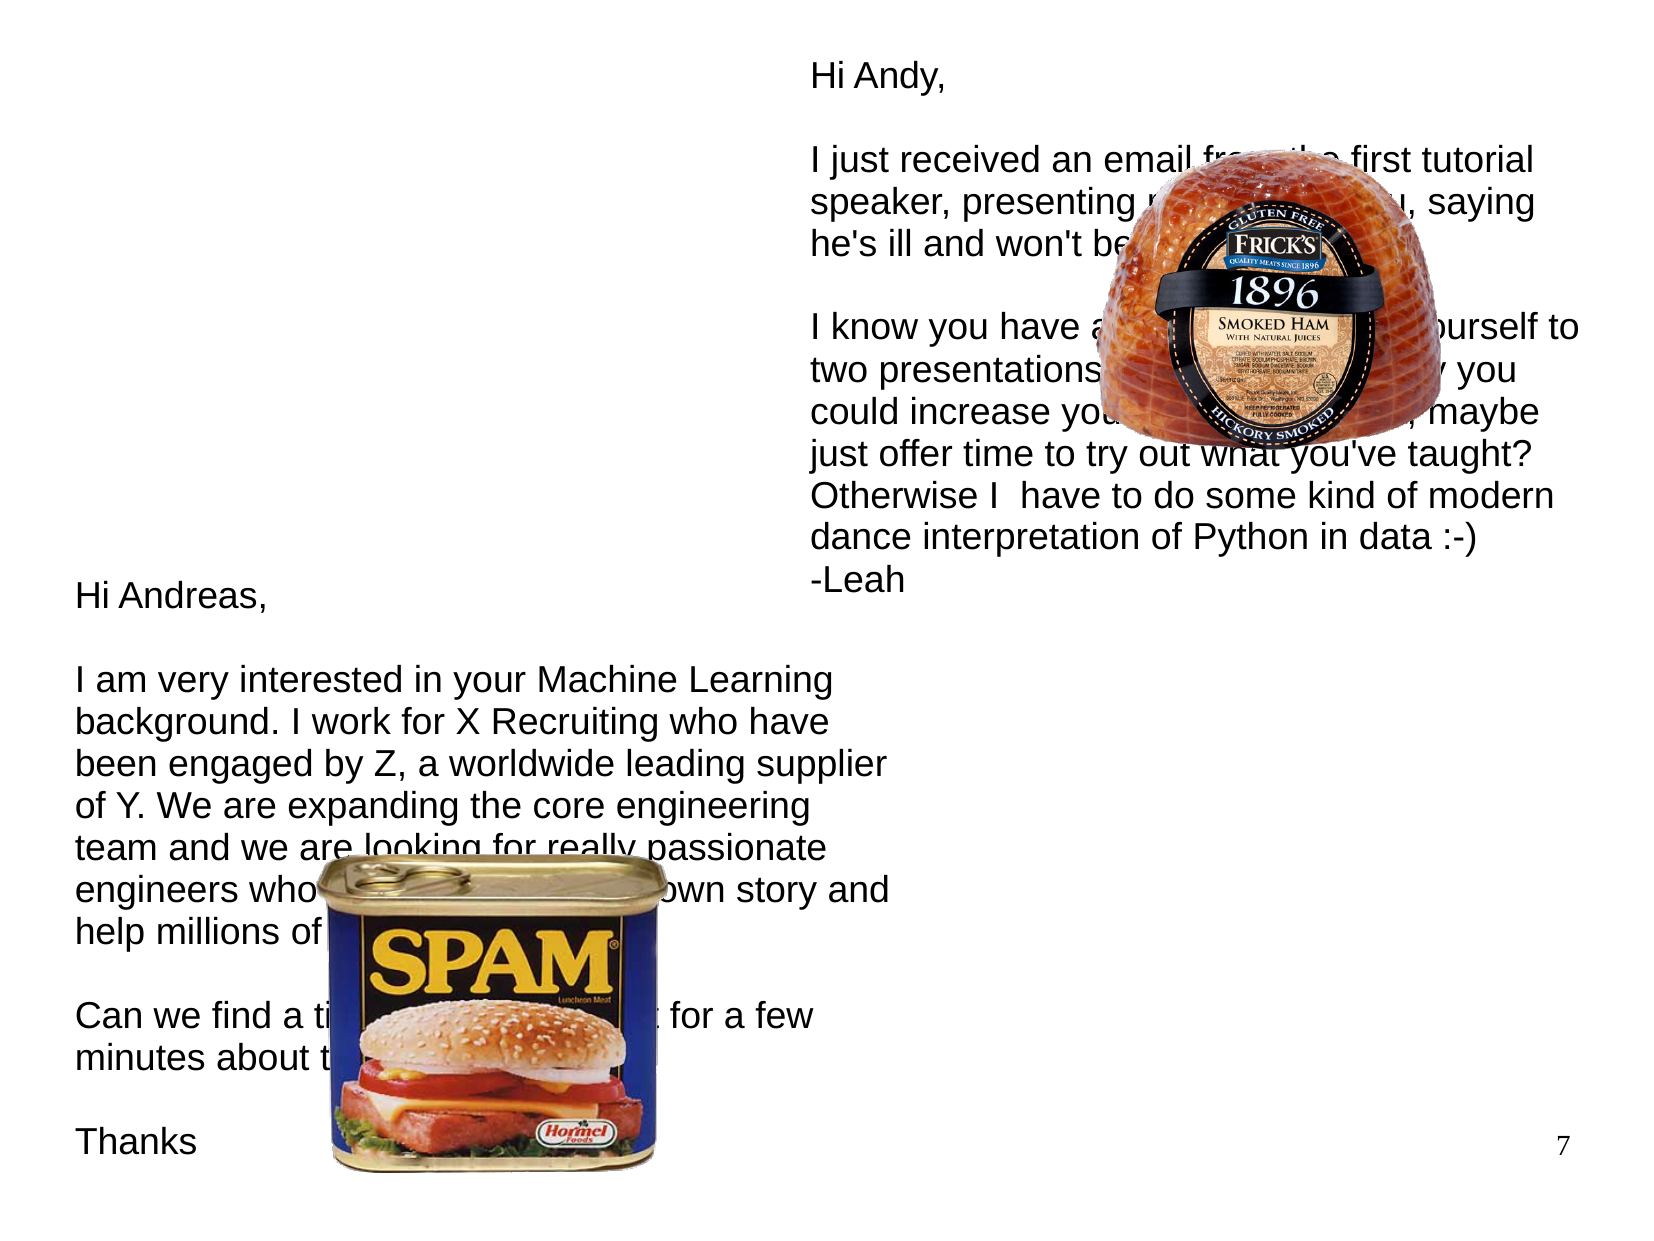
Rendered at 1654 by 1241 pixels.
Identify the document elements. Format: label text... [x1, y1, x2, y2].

text_box Hi Andreas, I am very interested in your Machine Learning background. I work for X Recruiting who have been engaged by Z, a worldwide leading supplier of Y. We are expanding the core engineering team and we are looking for really passionate engineers who want to create their own story and help millions of people. Can we find a time for a call to chat for a few minutes about this? Thanks [60, 567, 916, 1171]
picture [1095, 149, 1441, 451]
subtitle Hi Andy, I just received an email from the first tutorial speaker, presenting right before you, saying he's ill and won't be able to make it. I know you have already committed yourself to two presentations, but is there anyway you could increase your tutorial time slot, maybe just offer time to try out what you've taught? Otherwise I have to do some kind of modern dance interpretation of Python in data :-) -Leah [810, 54, 1606, 601]
picture [315, 854, 669, 1173]
